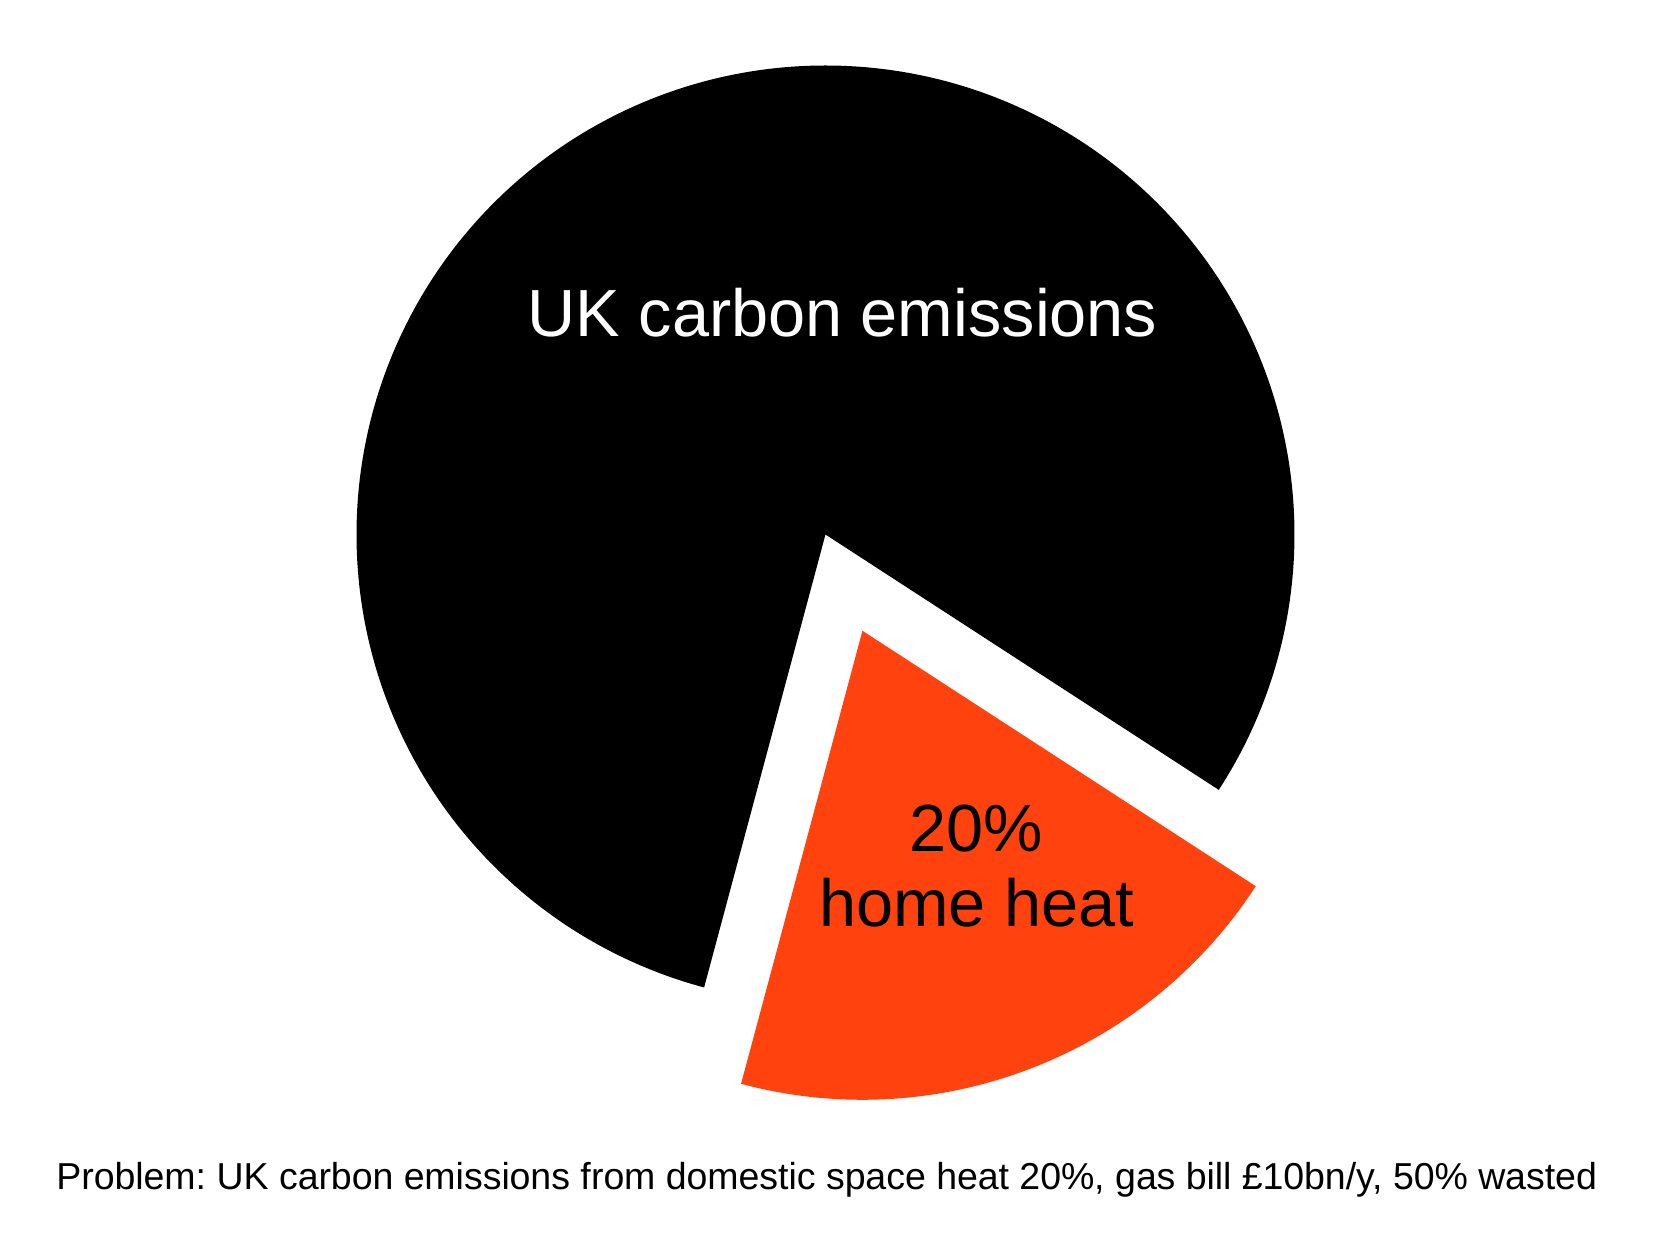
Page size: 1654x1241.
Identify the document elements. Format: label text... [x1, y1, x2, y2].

chart [0, 57, 1654, 1113]
text_box 20% home heat [804, 783, 1150, 948]
text_box UK carbon emissions [513, 268, 1173, 359]
text_box Problem: UK carbon emissions from domestic space heat 20%, gas bill £10bn/y, 50% wasted [41, 1148, 1616, 1206]
